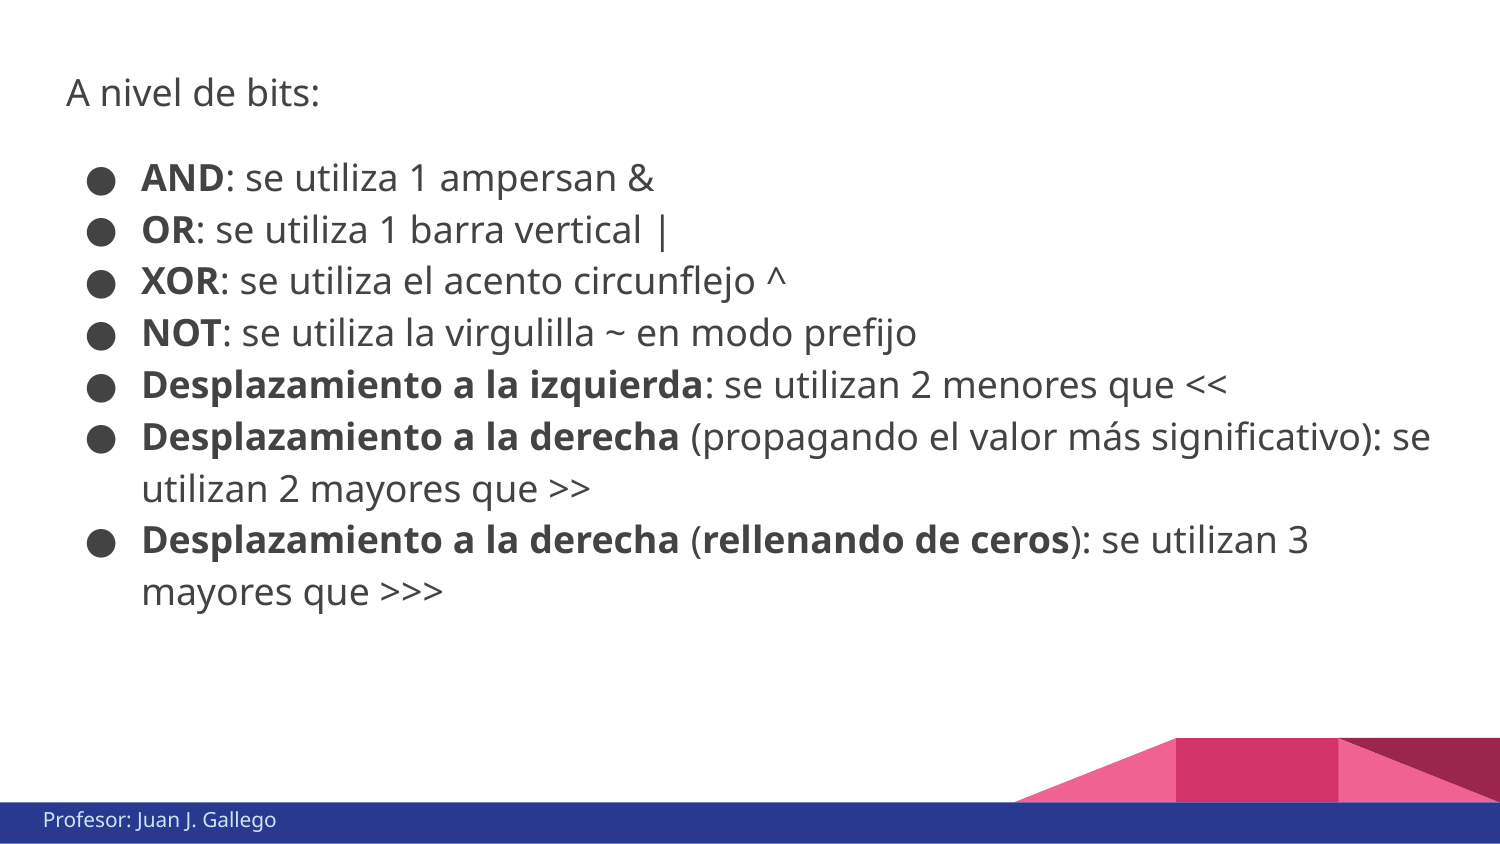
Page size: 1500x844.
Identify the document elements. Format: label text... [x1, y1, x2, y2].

list A nivel de bits: AND: se utiliza 1 ampersan & OR: se utiliza 1 barra vertical | XOR: se utiliza el acento circunflejo ^ NOT: se utiliza la virgulilla ~ en modo prefijo Desplazamiento a la izquierda: se utilizan 2 menores que << Desplazamiento a la derecha (propagando el valor más significativo): se utilizan 2 mayores que >> Desplazamiento a la derecha (rellenando de ceros): se utilizan 3 mayores que >>> [51, 47, 1449, 750]
